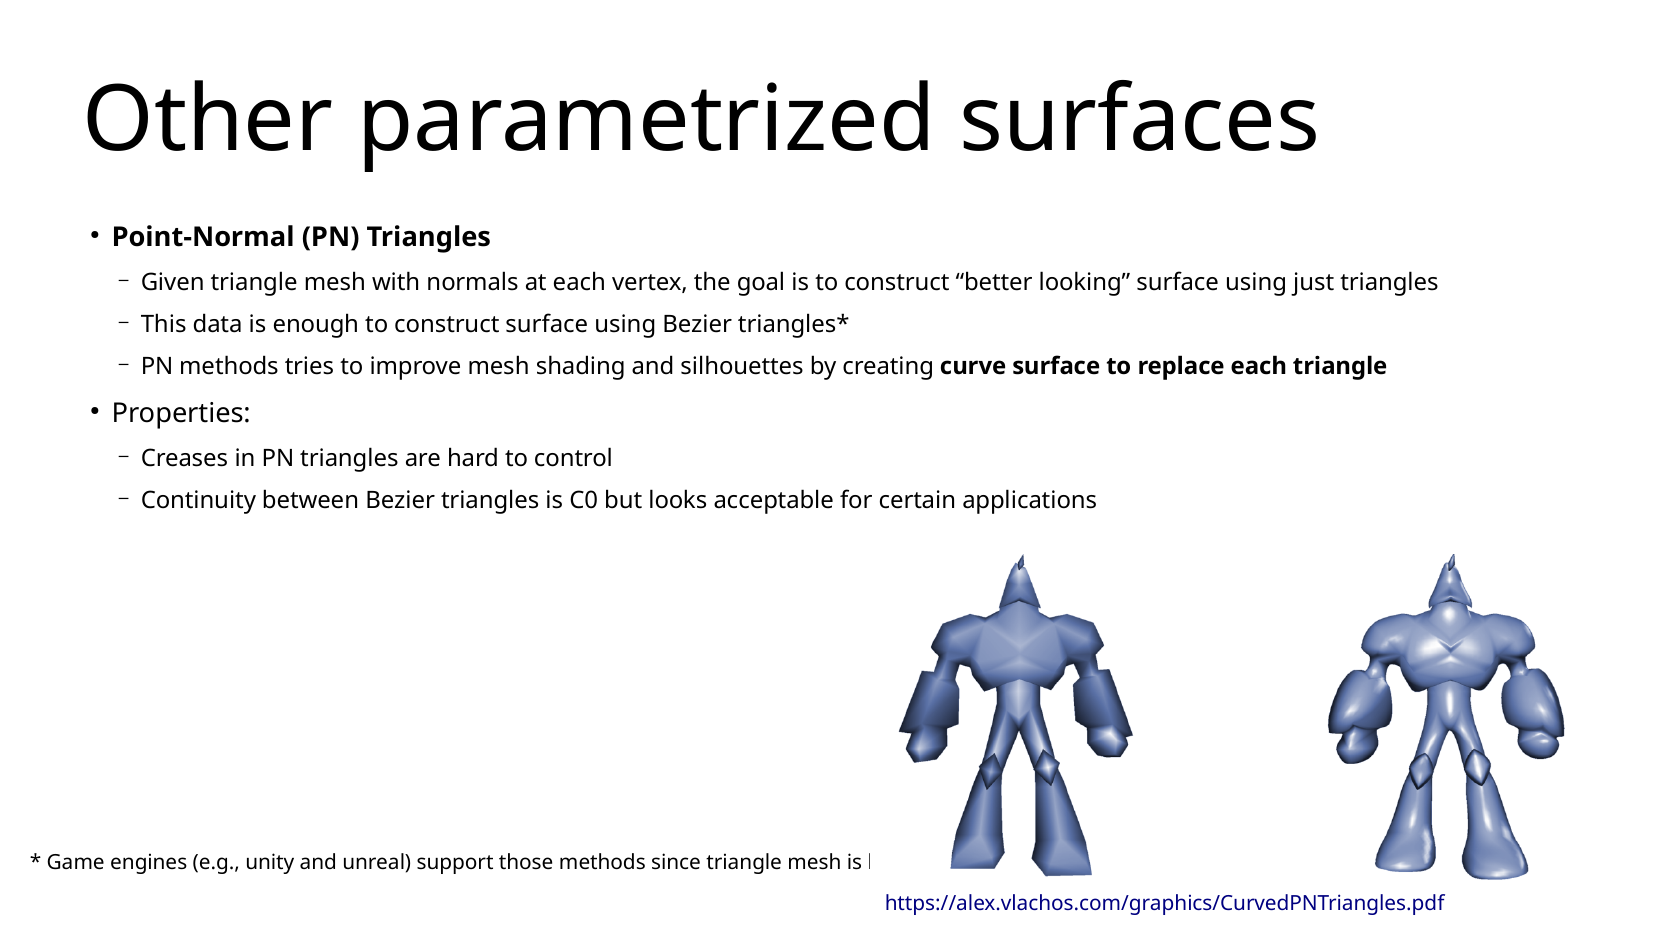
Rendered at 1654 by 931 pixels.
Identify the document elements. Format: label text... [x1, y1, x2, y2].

text_box https://alex.vlachos.com/graphics/CurvedPNTriangles.pdf [870, 880, 1621, 922]
list Point-Normal (PN) Triangles Given triangle mesh with normals at each vertex, the goal is to construct “better looking” surface using just triangles This data is enough to construct surface using Bezier triangles* PN methods tries to improve mesh shading and silhouettes by creating curve surface to replace each triangle Properties: Creases in PN triangles are hard to control Continuity between Bezier triangles is C0 but looks acceptable for certain applications [82, 217, 1571, 526]
picture [870, 554, 1621, 880]
title Other parametrized surfaces [82, 37, 1571, 193]
text_box * Game engines (e.g., unity and unreal) support those methods since triangle mesh is basic building primitive. [15, 840, 870, 881]
